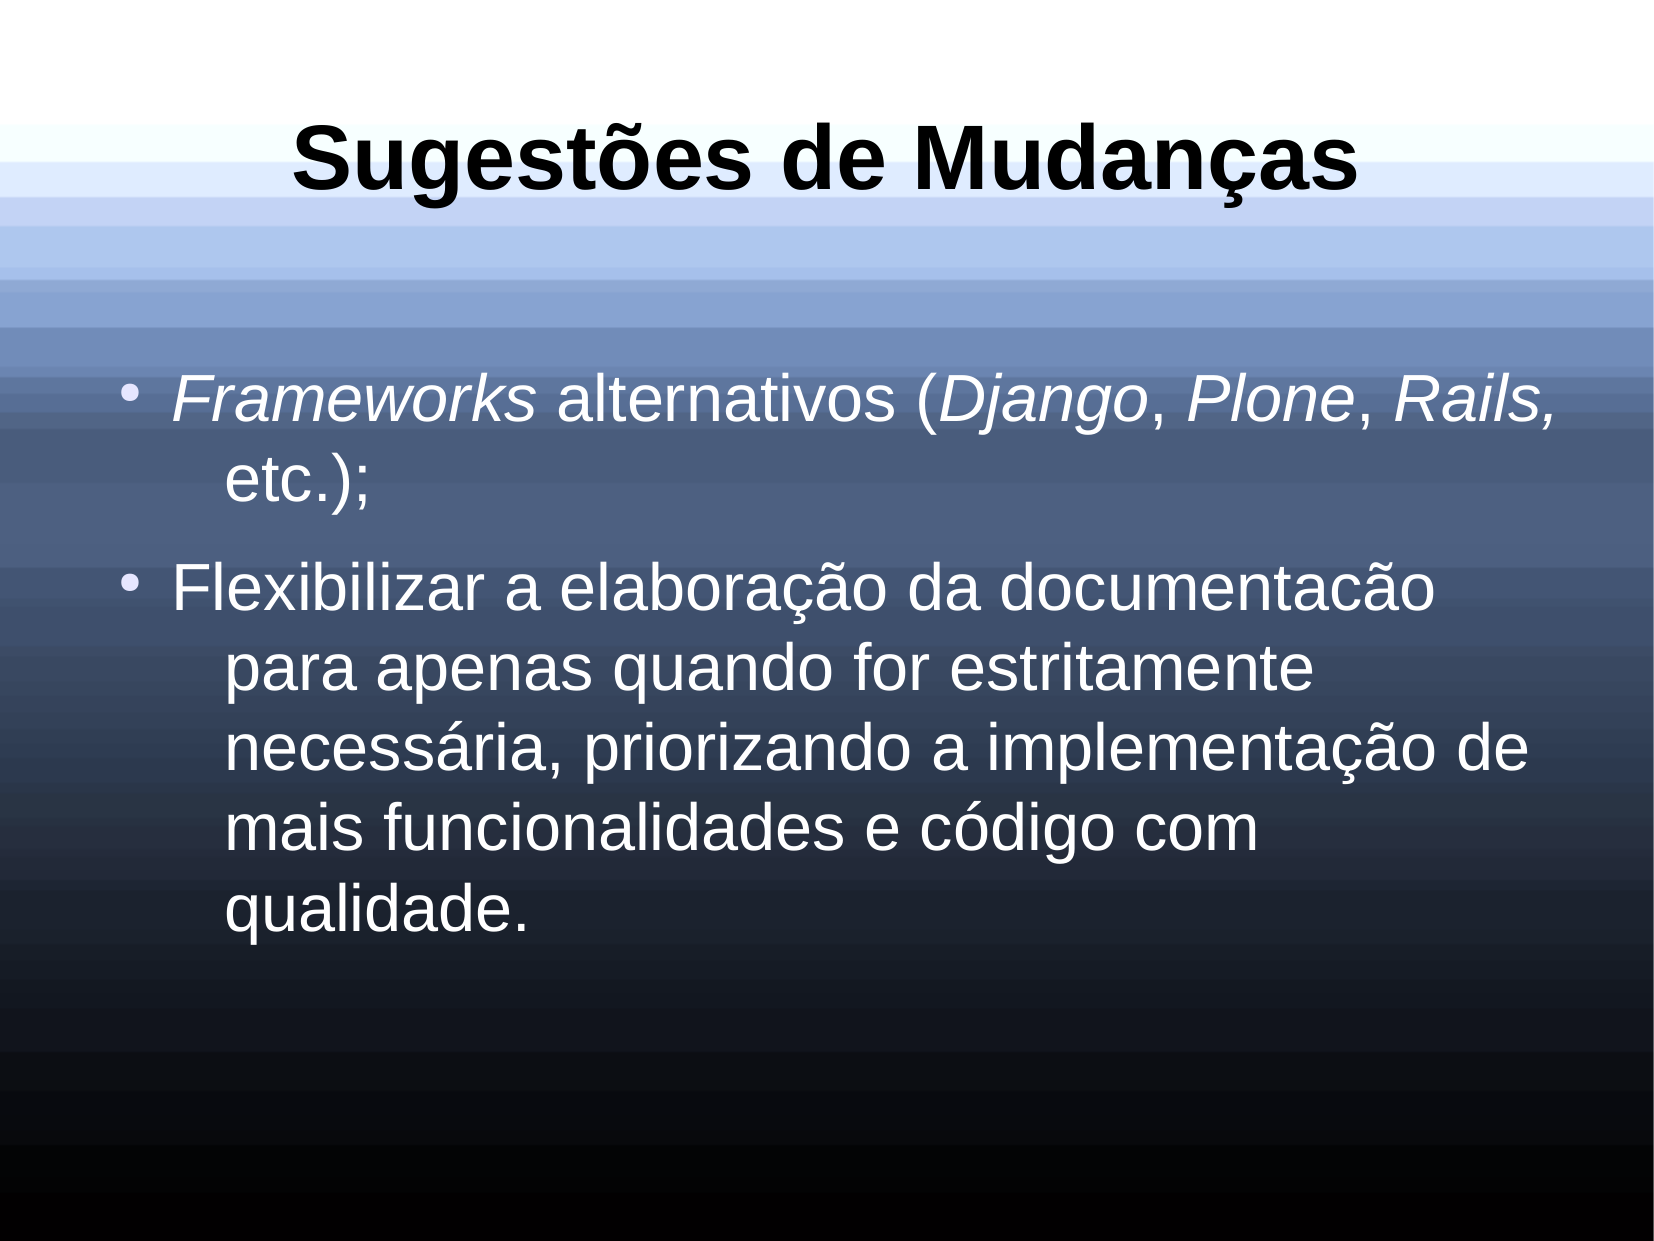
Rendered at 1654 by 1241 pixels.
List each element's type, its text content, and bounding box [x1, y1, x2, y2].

list Frameworks alternativos (Django, Plone, Rails, etc.); Flexibilizar a elaboração da documentacão para apenas quando for estritamente necessária, priorizando a implementação de mais funcionalidades e código com qualidade. [82, 354, 1571, 1159]
title Sugestões de Mudanças [82, 56, 1571, 250]
